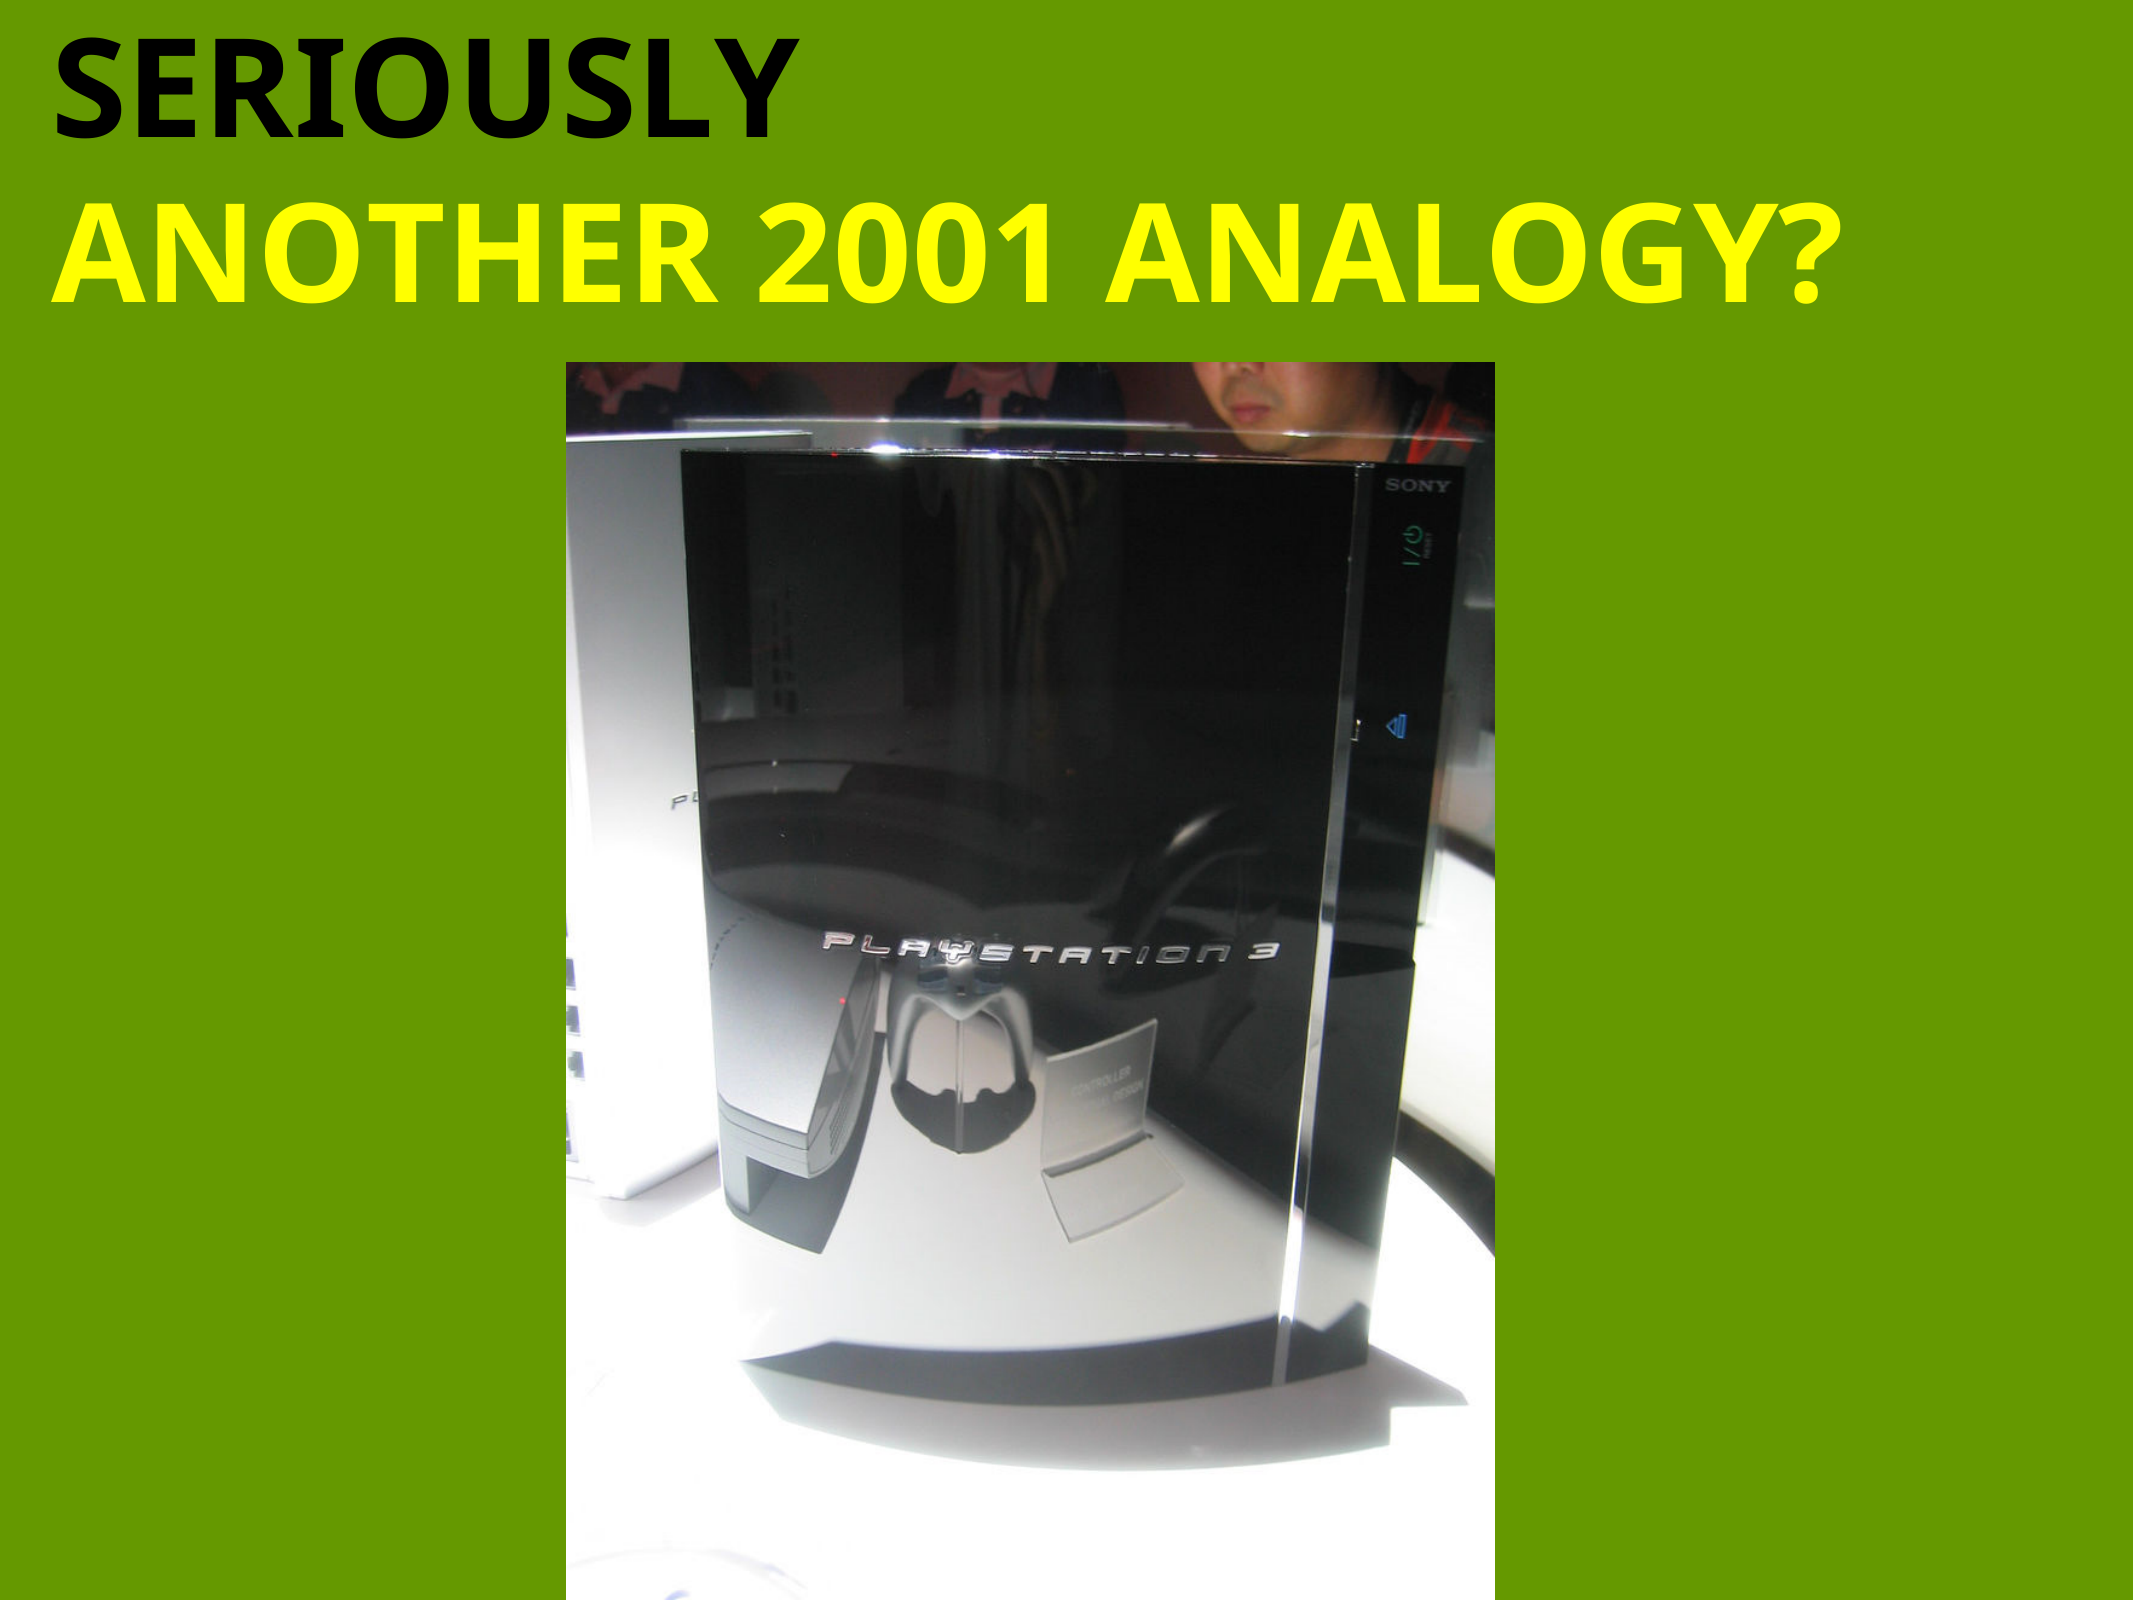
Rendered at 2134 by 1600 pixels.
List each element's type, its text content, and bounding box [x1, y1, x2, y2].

text_box SERIOUSLY ANOTHER 2001 ANALOGY? [41, 0, 2134, 446]
picture [566, 362, 1495, 1600]
